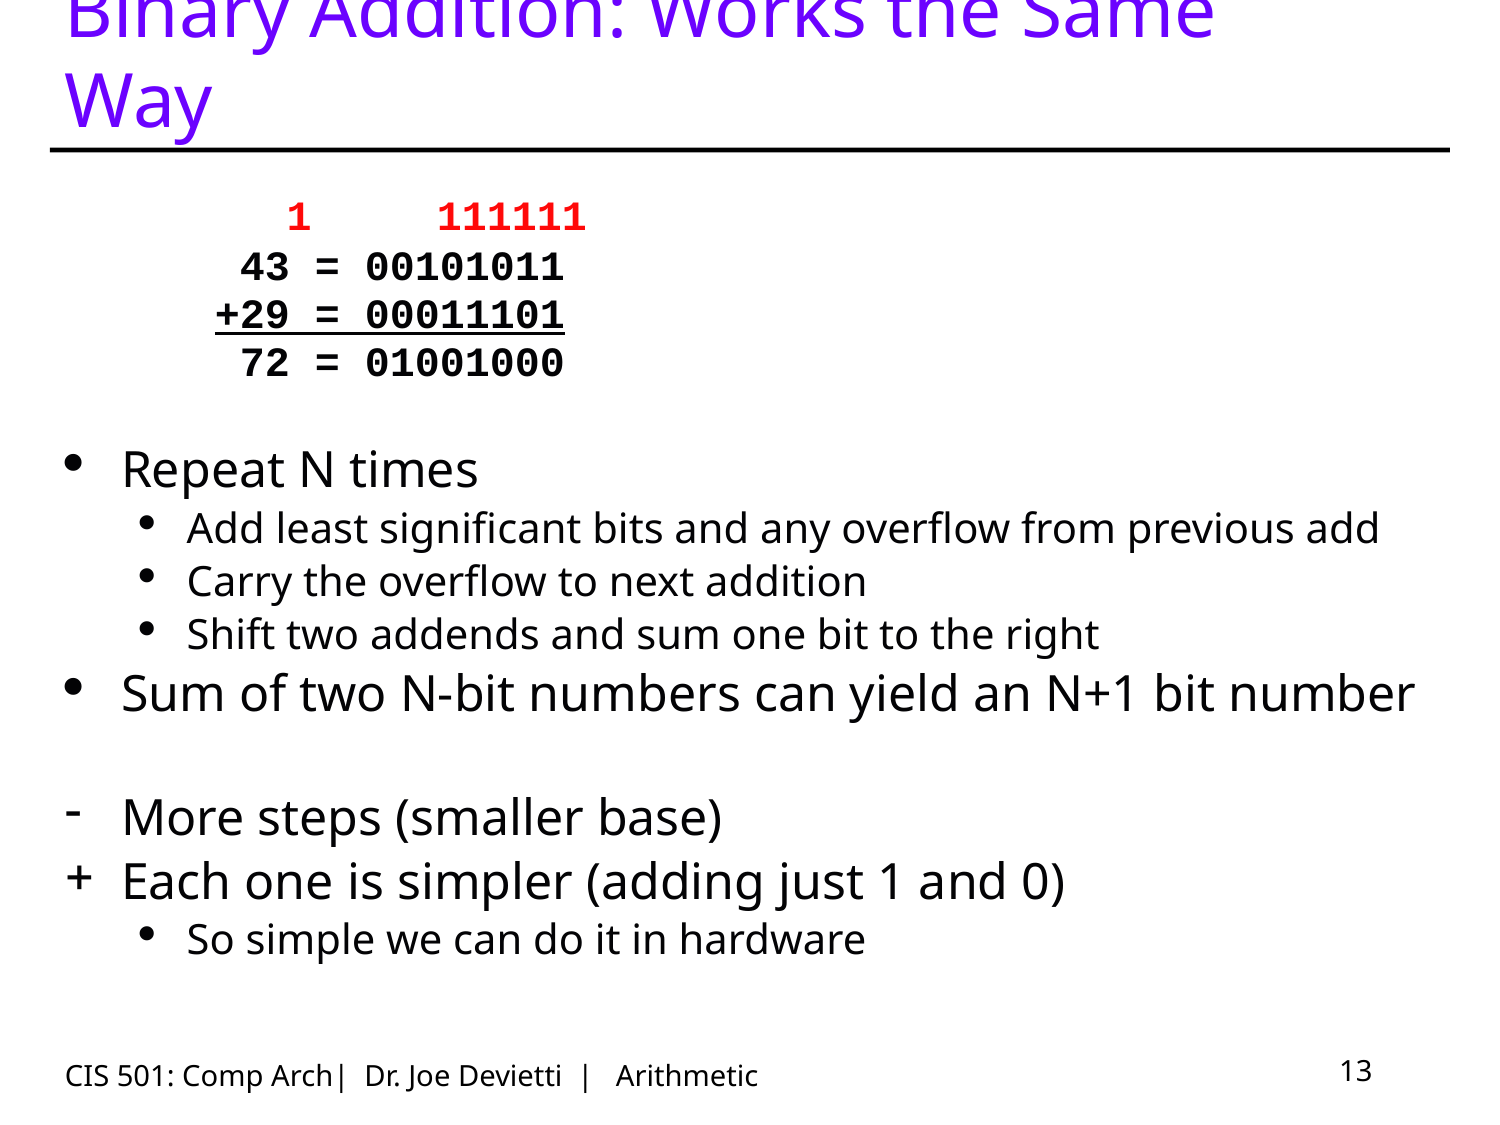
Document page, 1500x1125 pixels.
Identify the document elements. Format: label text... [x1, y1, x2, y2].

text_box <number> [1074, 1049, 1388, 1100]
text_box 1 111111 43 = 00101011 +29 = 00011101 72 = 01001000 Repeat N times Add least significant bits and any overflow from previous add Carry the overflow to next addition Shift two addends and sum one bit to the right Sum of two N-bit numbers can yield an N+1 bit number More steps (smaller base) Each one is simpler (adding just 1 and 0) So simple we can do it in hardware [49, 187, 1450, 1025]
text_box Binary Addition: Works the Same Way [49, 37, 1363, 150]
text_box CIS 501: Comp Arch| Dr. Joe Devietti | Arithmetic [49, 1049, 988, 1100]
